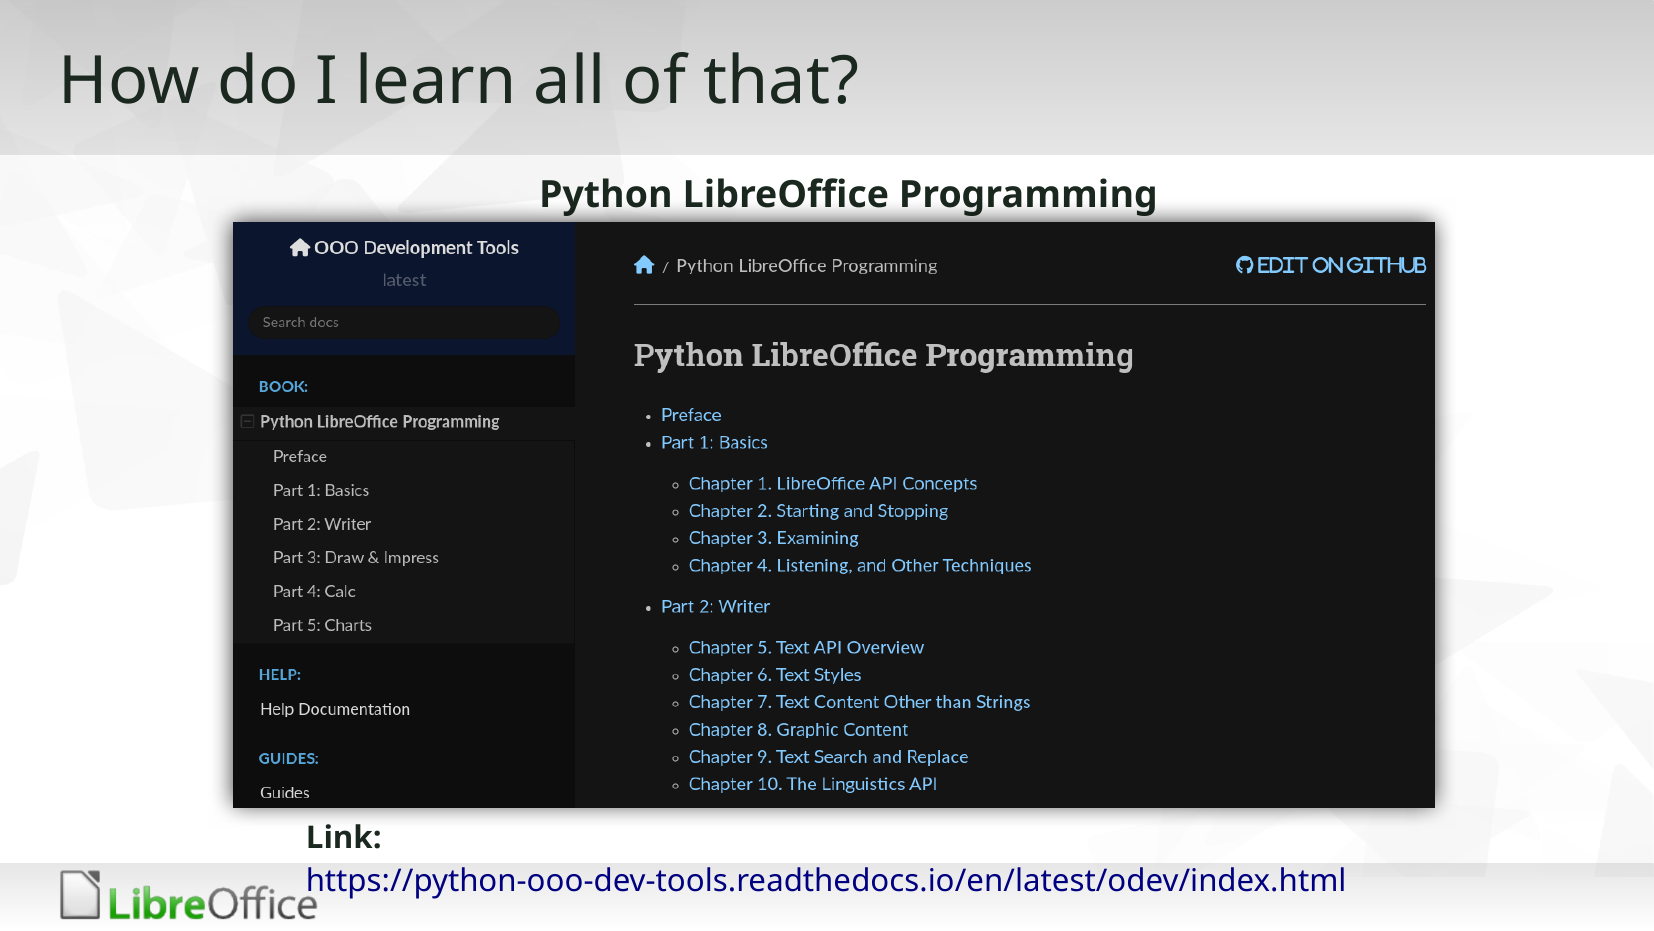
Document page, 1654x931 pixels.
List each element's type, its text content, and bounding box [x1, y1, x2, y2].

picture [41, 851, 337, 931]
picture [0, 0, 1654, 877]
text_box Python LibreOffice Programming [524, 160, 1130, 203]
text_box Link: https://python-ooo-dev-tools.readthedocs.io/en/latest/odev/index.html [291, 824, 1378, 860]
title How do I learn all of that? [59, 22, 1595, 133]
